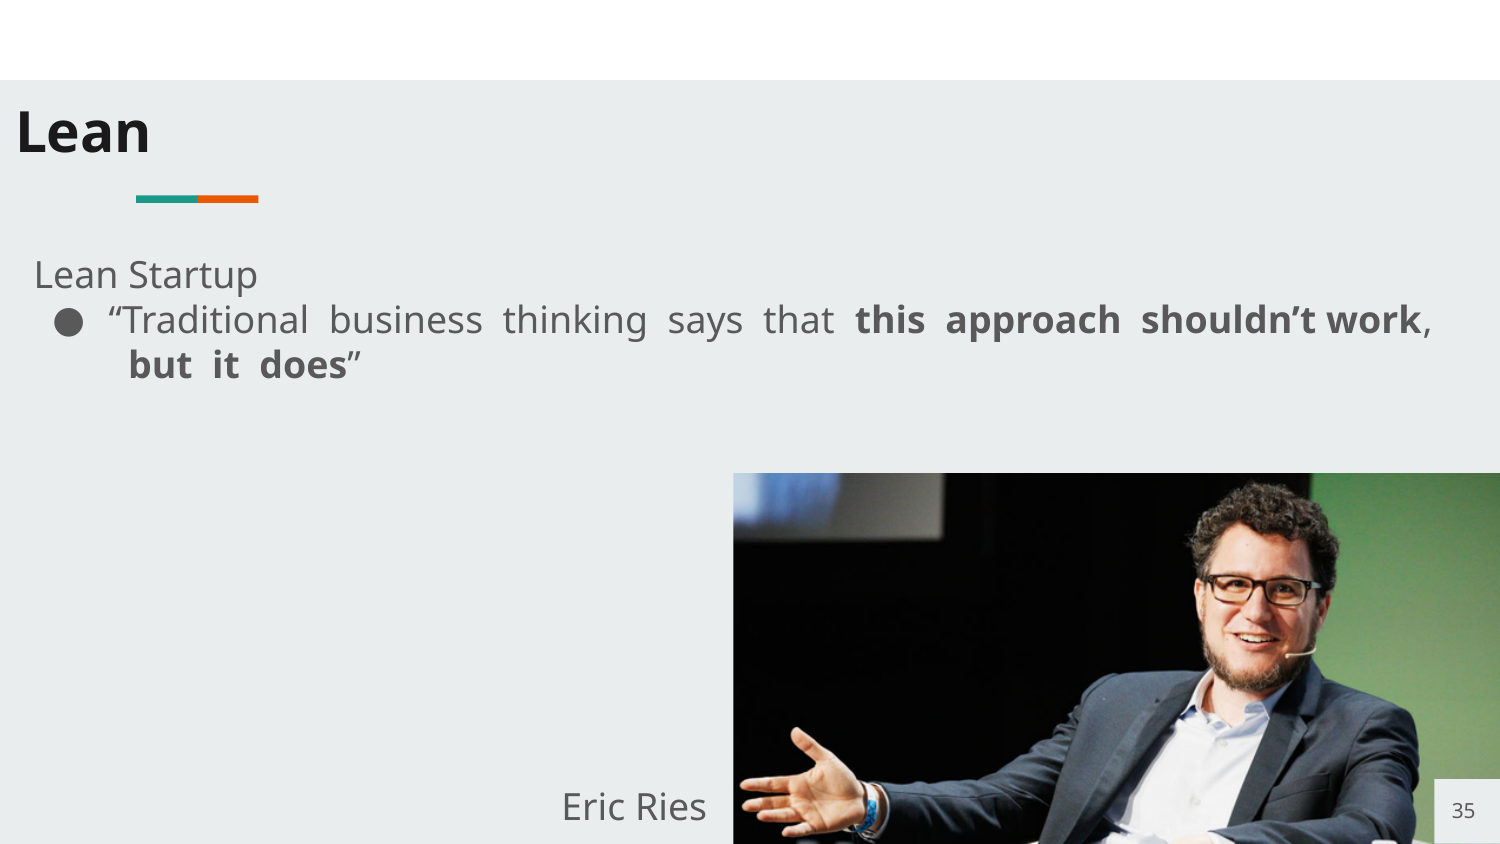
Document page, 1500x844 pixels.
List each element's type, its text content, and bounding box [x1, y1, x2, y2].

picture [733, 473, 1500, 844]
text_box [1491, 779, 1500, 844]
text_box Eric Ries [546, 767, 734, 844]
slide_number <number> [1400, 779, 1491, 844]
title Lean [0, 80, 1101, 181]
subtitle Lean Startup “Traditional business thinking says that this approach shouldn’t work, but it does” [18, 235, 1466, 787]
